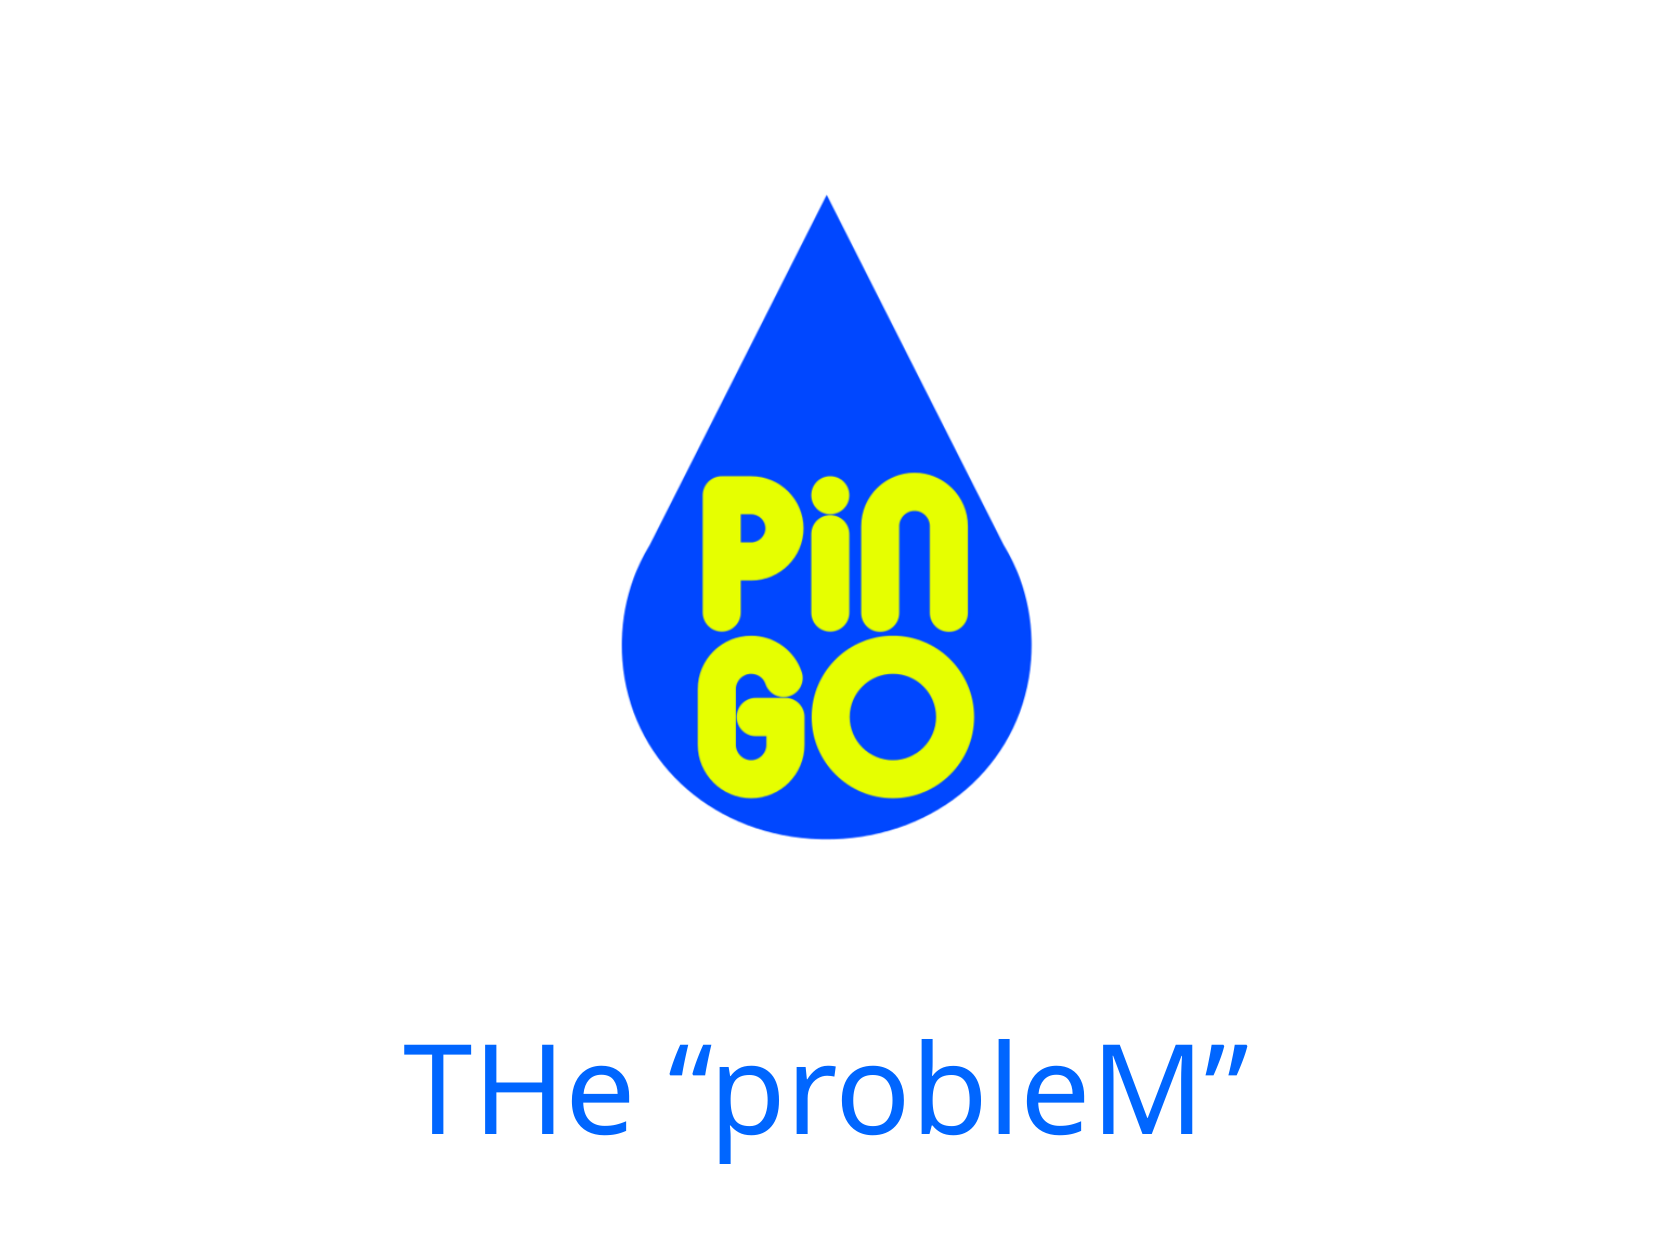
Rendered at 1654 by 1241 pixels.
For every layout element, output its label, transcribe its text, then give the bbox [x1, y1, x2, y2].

picture [619, 192, 1035, 842]
title THe “probleM” [82, 1003, 1571, 1169]
